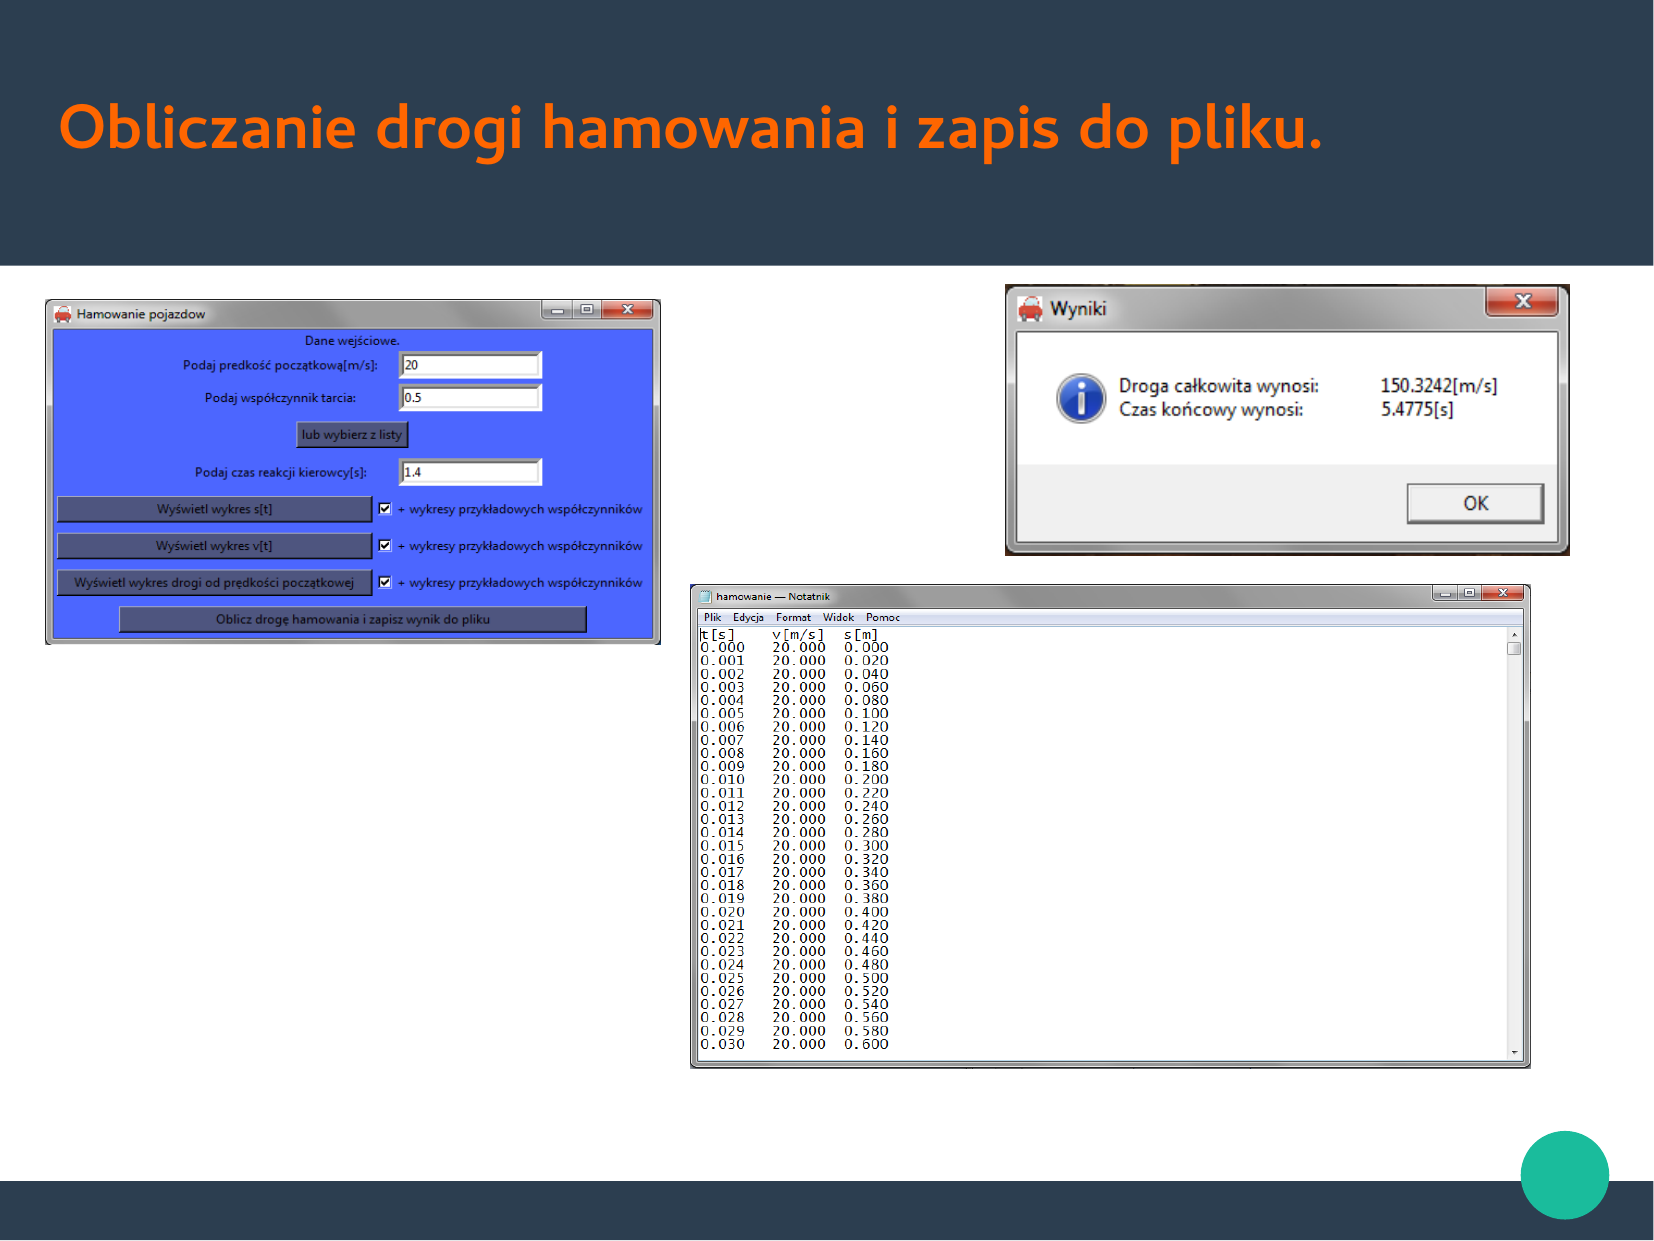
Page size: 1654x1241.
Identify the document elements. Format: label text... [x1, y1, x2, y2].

title Obliczanie drogi hamowania i zapis do pliku. [59, 49, 1595, 207]
picture [45, 299, 661, 646]
picture [690, 584, 1531, 1069]
picture [1005, 284, 1570, 556]
